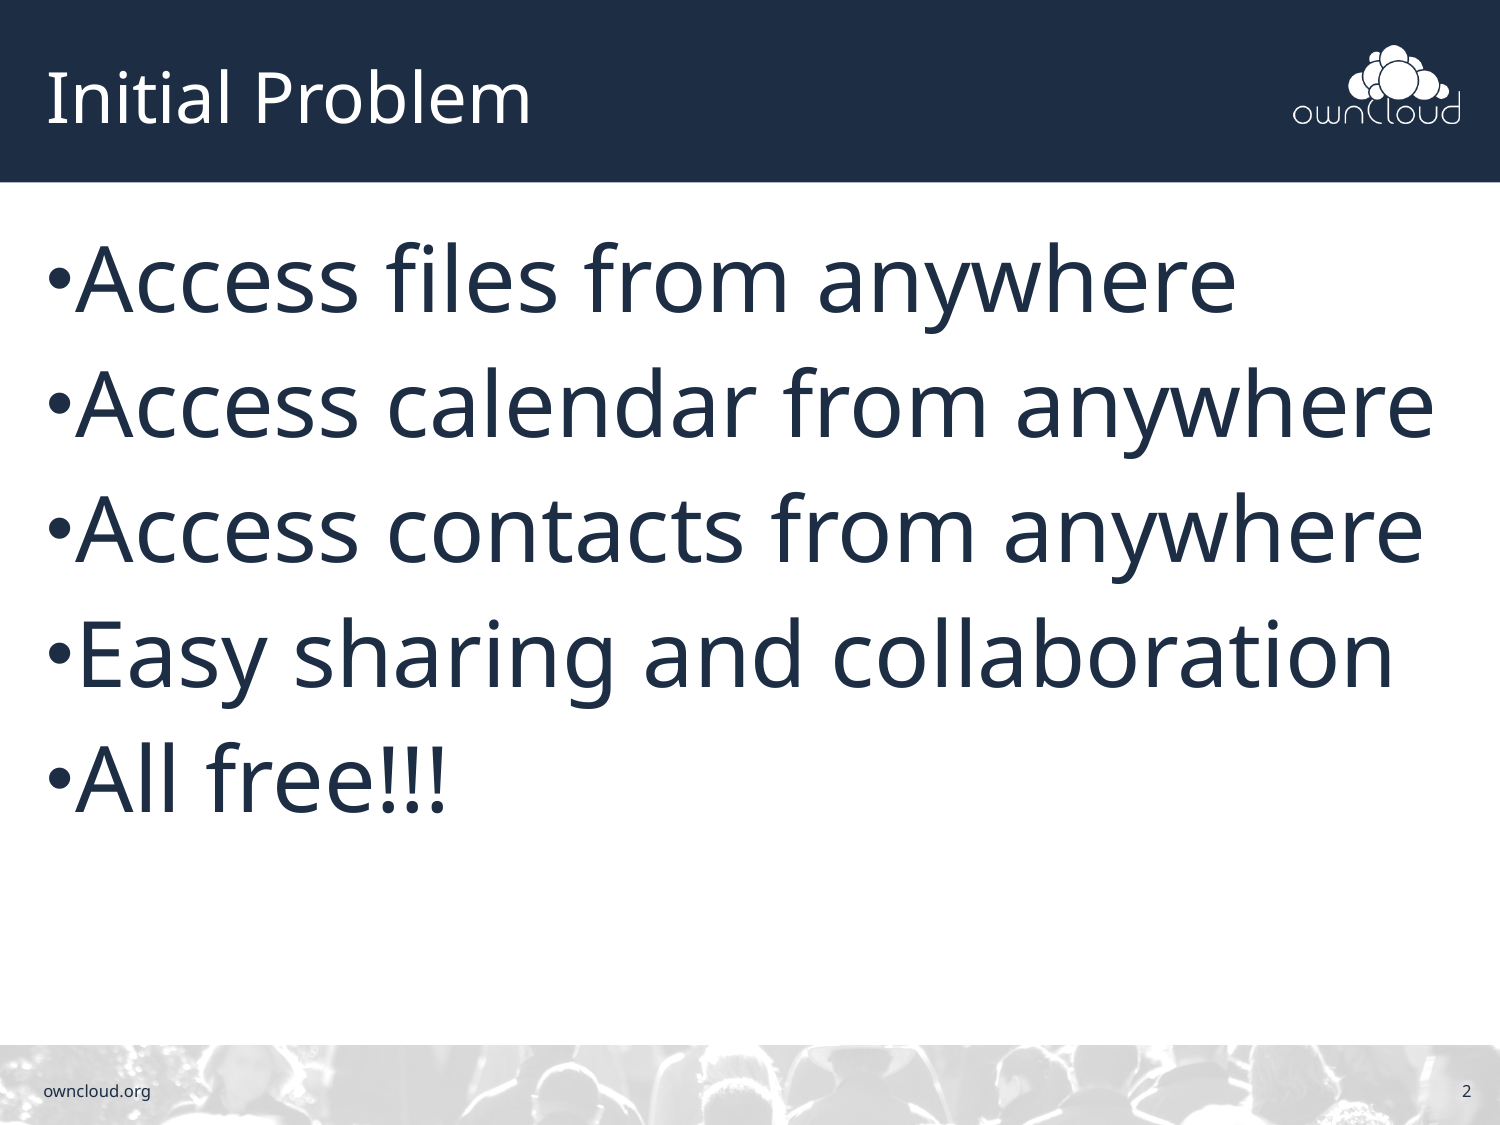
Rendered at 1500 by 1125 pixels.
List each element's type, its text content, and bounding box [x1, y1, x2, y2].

picture [1293, 45, 1460, 124]
picture [0, 1045, 1500, 1125]
list Access files from anywhere Access calendar from anywhere Access contacts from anywhere Easy sharing and collaboration All free!!! [46, 214, 1465, 1026]
title Initial Problem [46, 5, 1258, 187]
